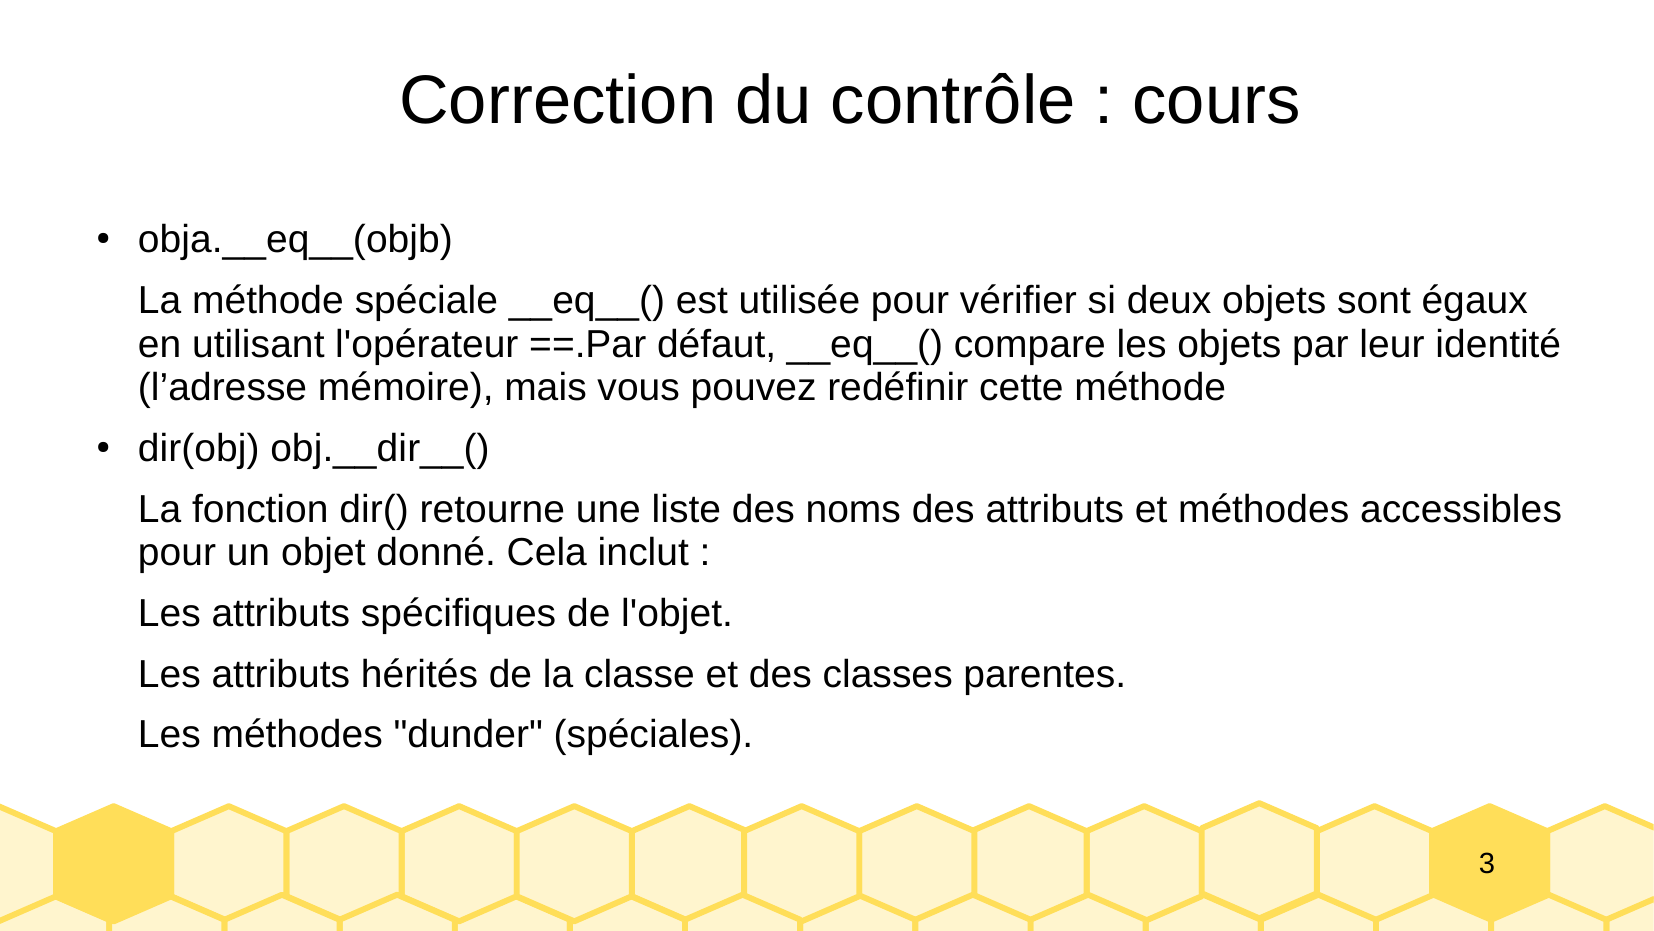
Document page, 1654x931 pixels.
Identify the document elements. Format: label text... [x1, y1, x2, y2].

list obja.__eq__(objb) La méthode spéciale __eq__() est utilisée pour vérifier si deux objets sont égaux en utilisant l'opérateur ==.Par défaut, __eq__() compare les objets par leur identité (l’adresse mémoire), mais vous pouvez redéfinir cette méthode dir(obj) obj.__dir__() La fonction dir() retourne une liste des noms des attributs et méthodes accessibles pour un objet donné. Cela inclut : Les attributs spécifiques de l'objet. Les attributs hérités de la classe et des classes parentes. Les méthodes "dunder" (spéciales). [82, 217, 1571, 758]
title Correction du contrôle : cours [106, 21, 1595, 178]
